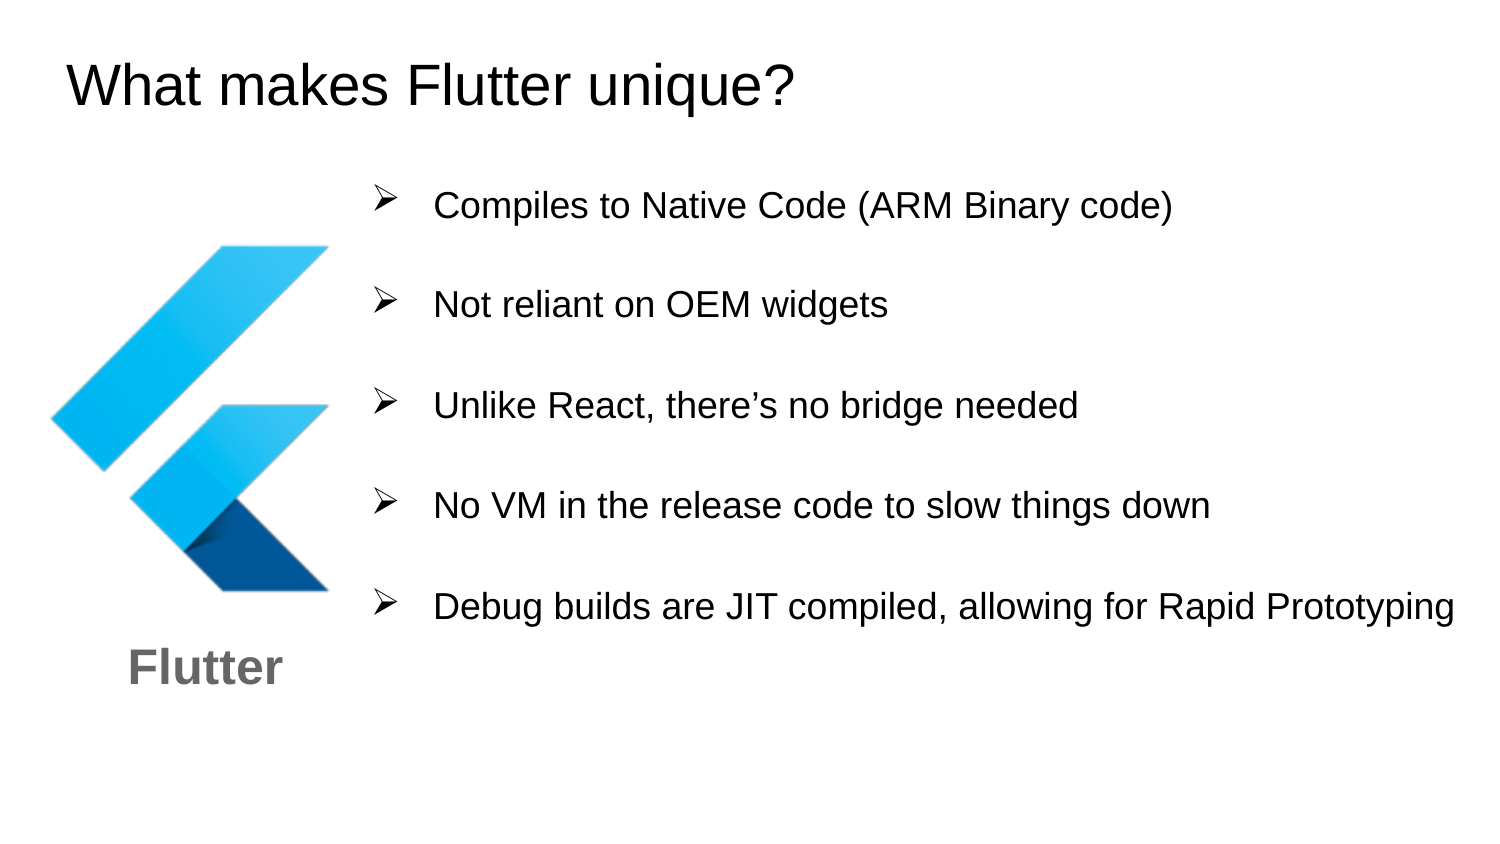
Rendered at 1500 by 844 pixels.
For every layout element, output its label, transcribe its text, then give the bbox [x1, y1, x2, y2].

text_box Debug builds are JIT compiled, allowing for Rapid Prototyping [343, 571, 1471, 651]
text_box Flutter [61, 619, 350, 703]
text_box Not reliant on OEM widgets [343, 269, 1057, 349]
text_box Compiles to Native Code (ARM Binary code) [343, 158, 1492, 240]
text_box Unlike React, there’s no bridge needed [343, 370, 1312, 450]
picture [50, 237, 339, 607]
text_box No VM in the release code to slow things down [343, 471, 1312, 551]
title What makes Flutter unique? [51, 31, 1449, 126]
